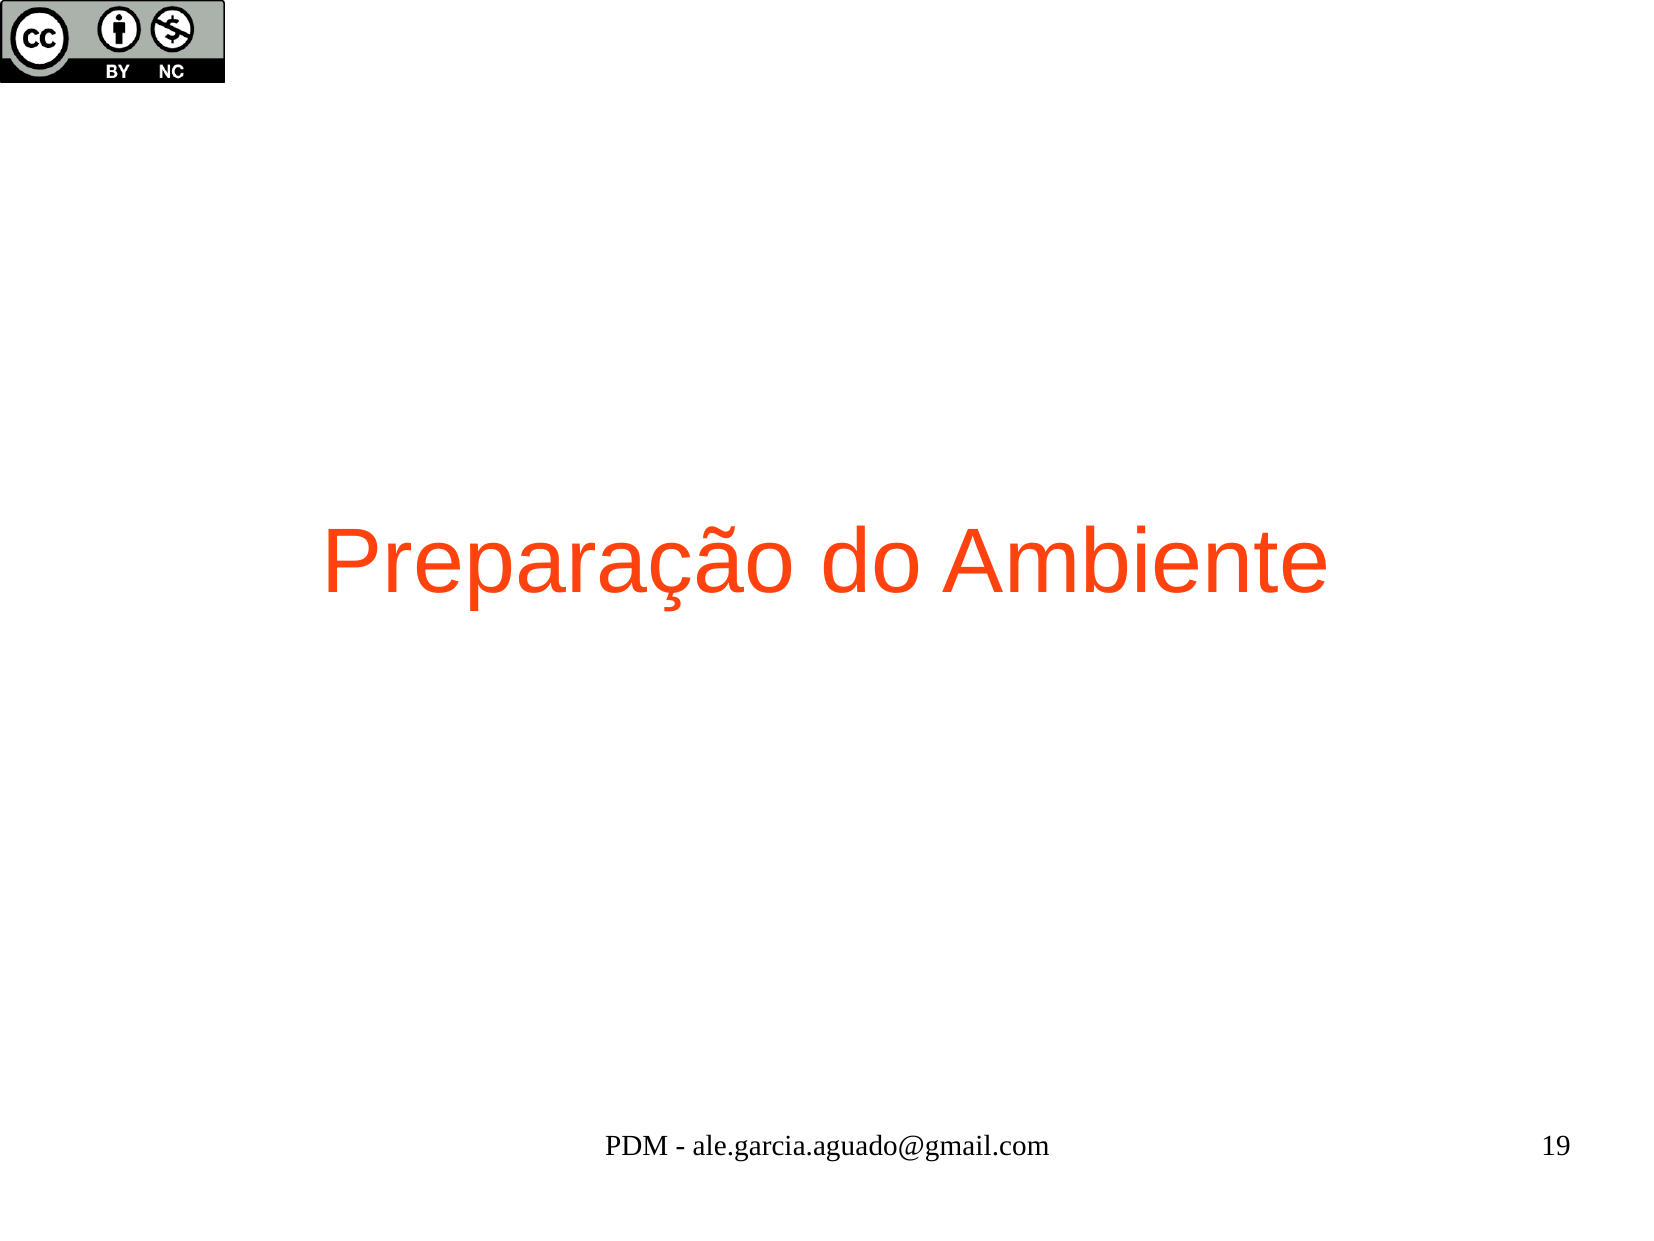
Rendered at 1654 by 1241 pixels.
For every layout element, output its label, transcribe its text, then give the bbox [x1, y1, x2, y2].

picture [0, 0, 225, 83]
title Preparação do Ambiente [82, 460, 1571, 662]
